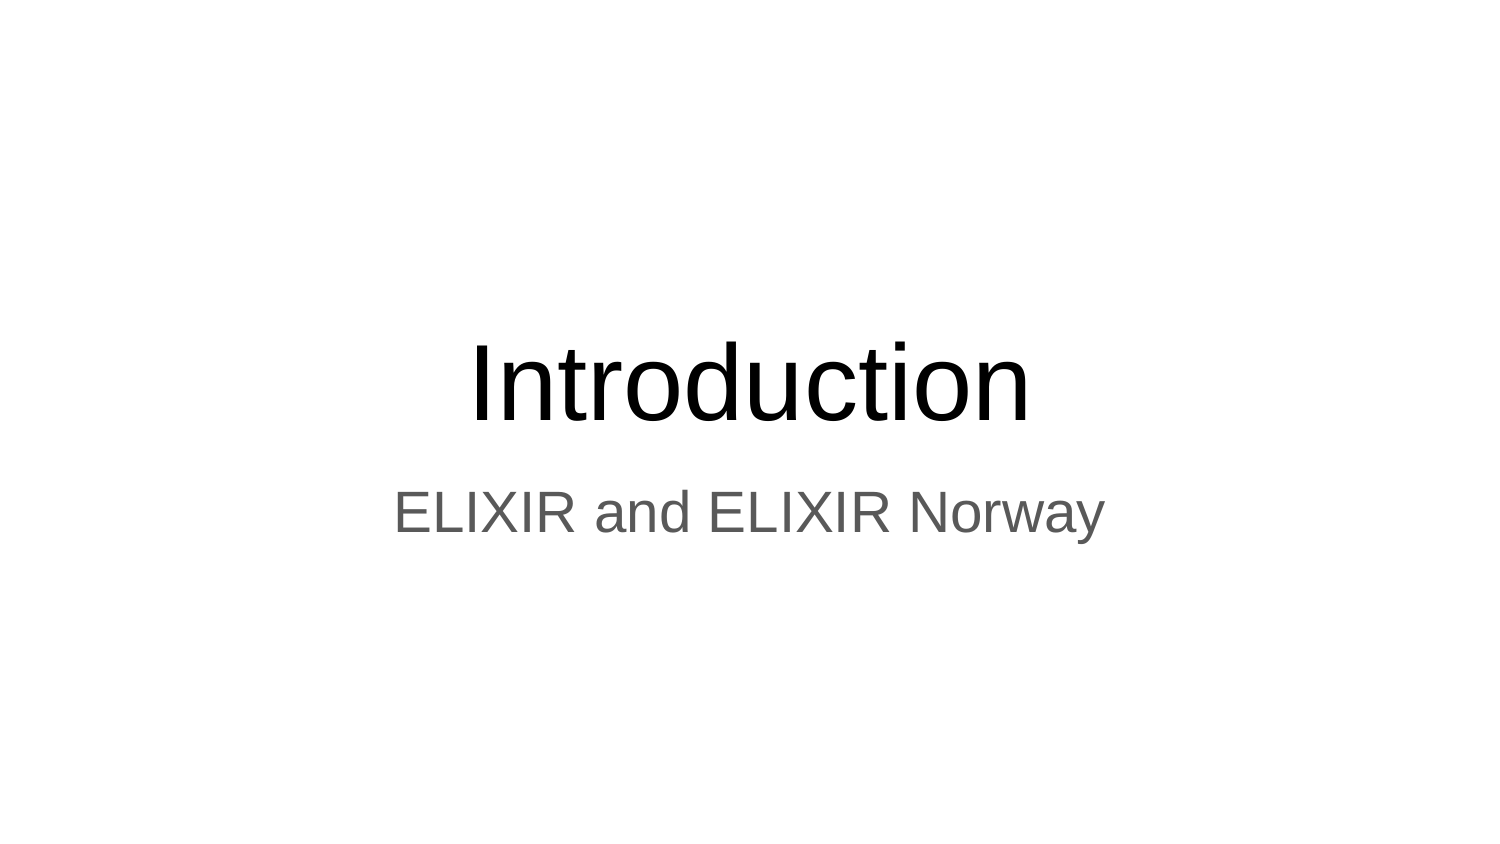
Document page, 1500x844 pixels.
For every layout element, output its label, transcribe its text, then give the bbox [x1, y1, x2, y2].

subtitle ELIXIR and ELIXIR Norway [51, 464, 1449, 595]
title Introduction [51, 122, 1449, 459]
